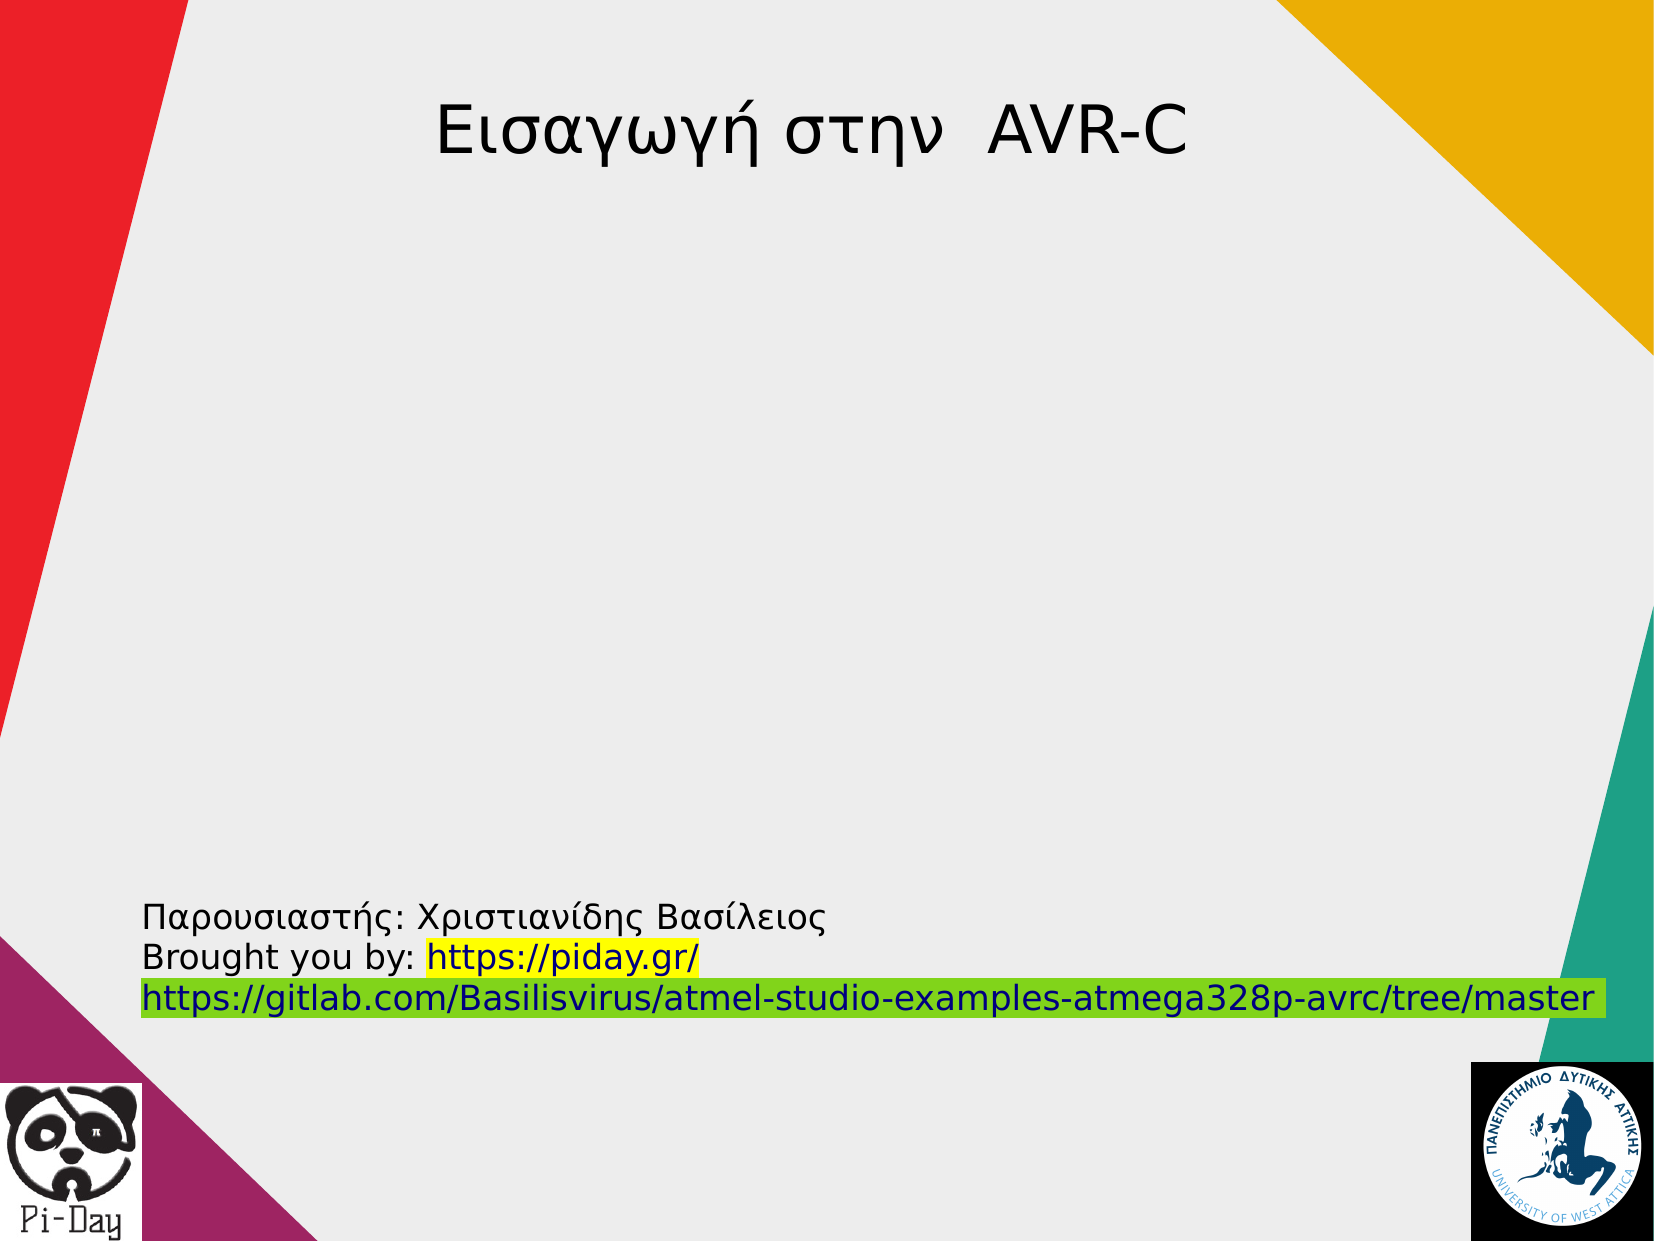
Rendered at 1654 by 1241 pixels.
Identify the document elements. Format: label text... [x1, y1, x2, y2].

picture [1471, 1062, 1654, 1241]
list Παρουσιαστής: Χριστιανίδης Βασίλειος Brought you by: https://piday.gr/ https://gitlab.com/Basilisvirus/atmel-studio-examples-atmega328p-avrc/tree/master [82, 897, 1630, 1052]
picture [0, 1083, 142, 1241]
text_box Εισαγωγή στην AVR-C [141, 70, 1484, 189]
